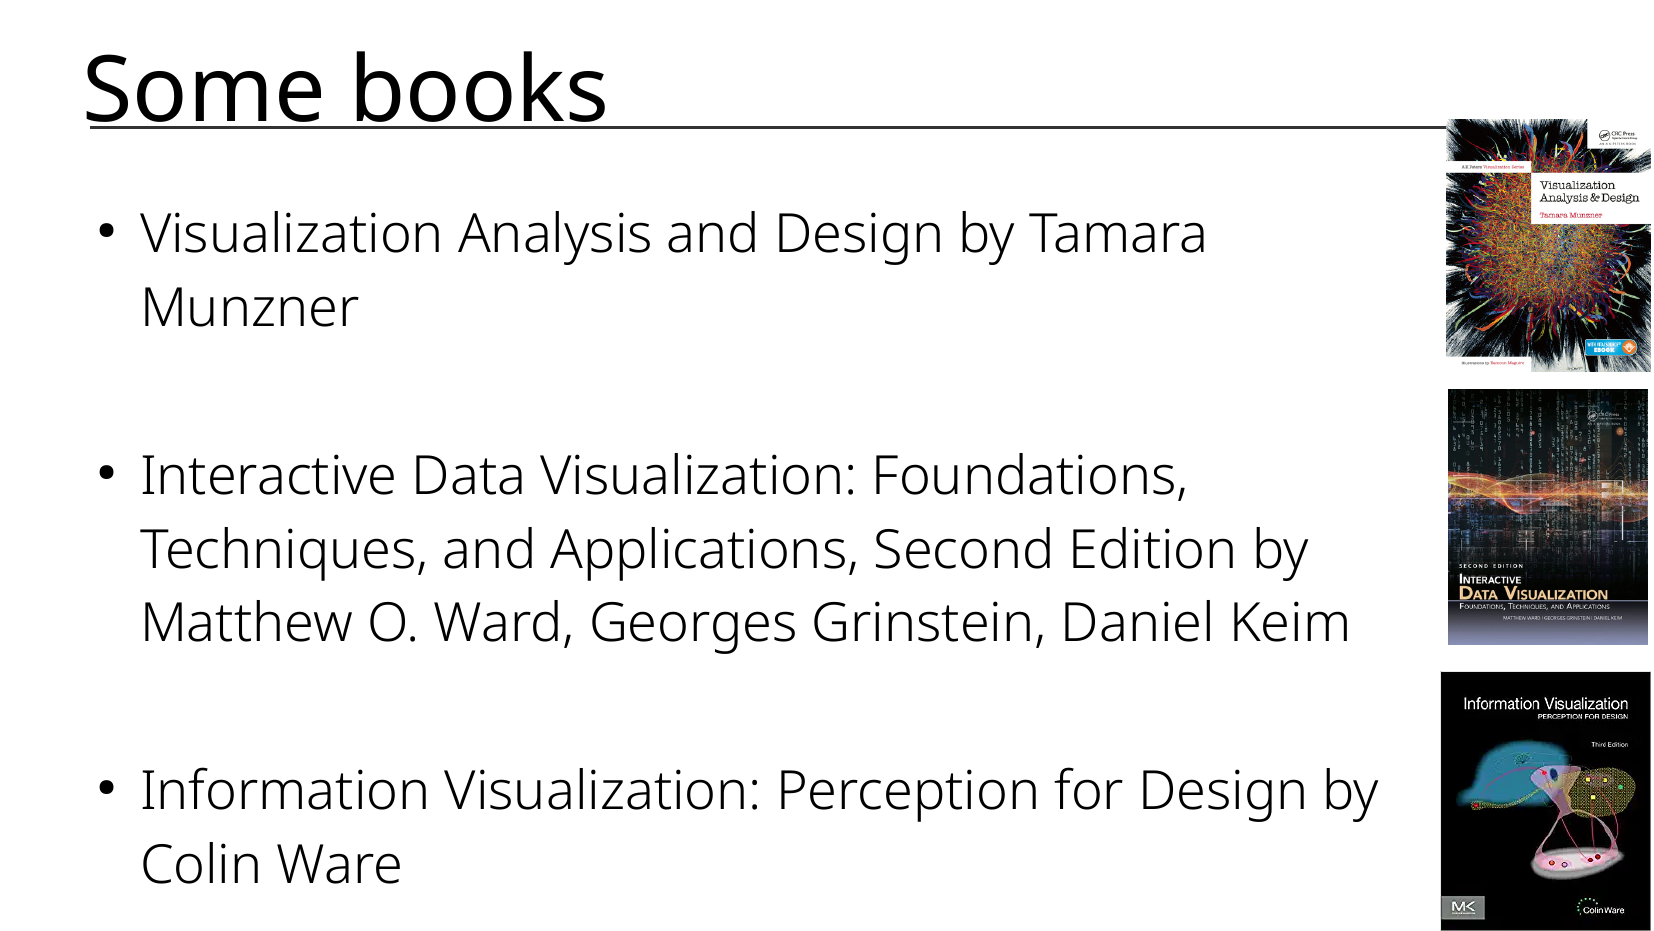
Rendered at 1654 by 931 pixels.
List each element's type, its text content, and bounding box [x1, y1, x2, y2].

picture [1440, 671, 1651, 931]
picture [1448, 389, 1648, 646]
list Visualization Analysis and Design by Tamara Munzner Interactive Data Visualization: Foundations, Techniques, and Applications, Second Edition by Matthew O. Ward, Georges Grinstein, Daniel Keim Information Visualization: Perception for Design by Colin Ware [82, 195, 1426, 901]
picture [1446, 119, 1651, 372]
title Some books [82, 32, 1571, 140]
